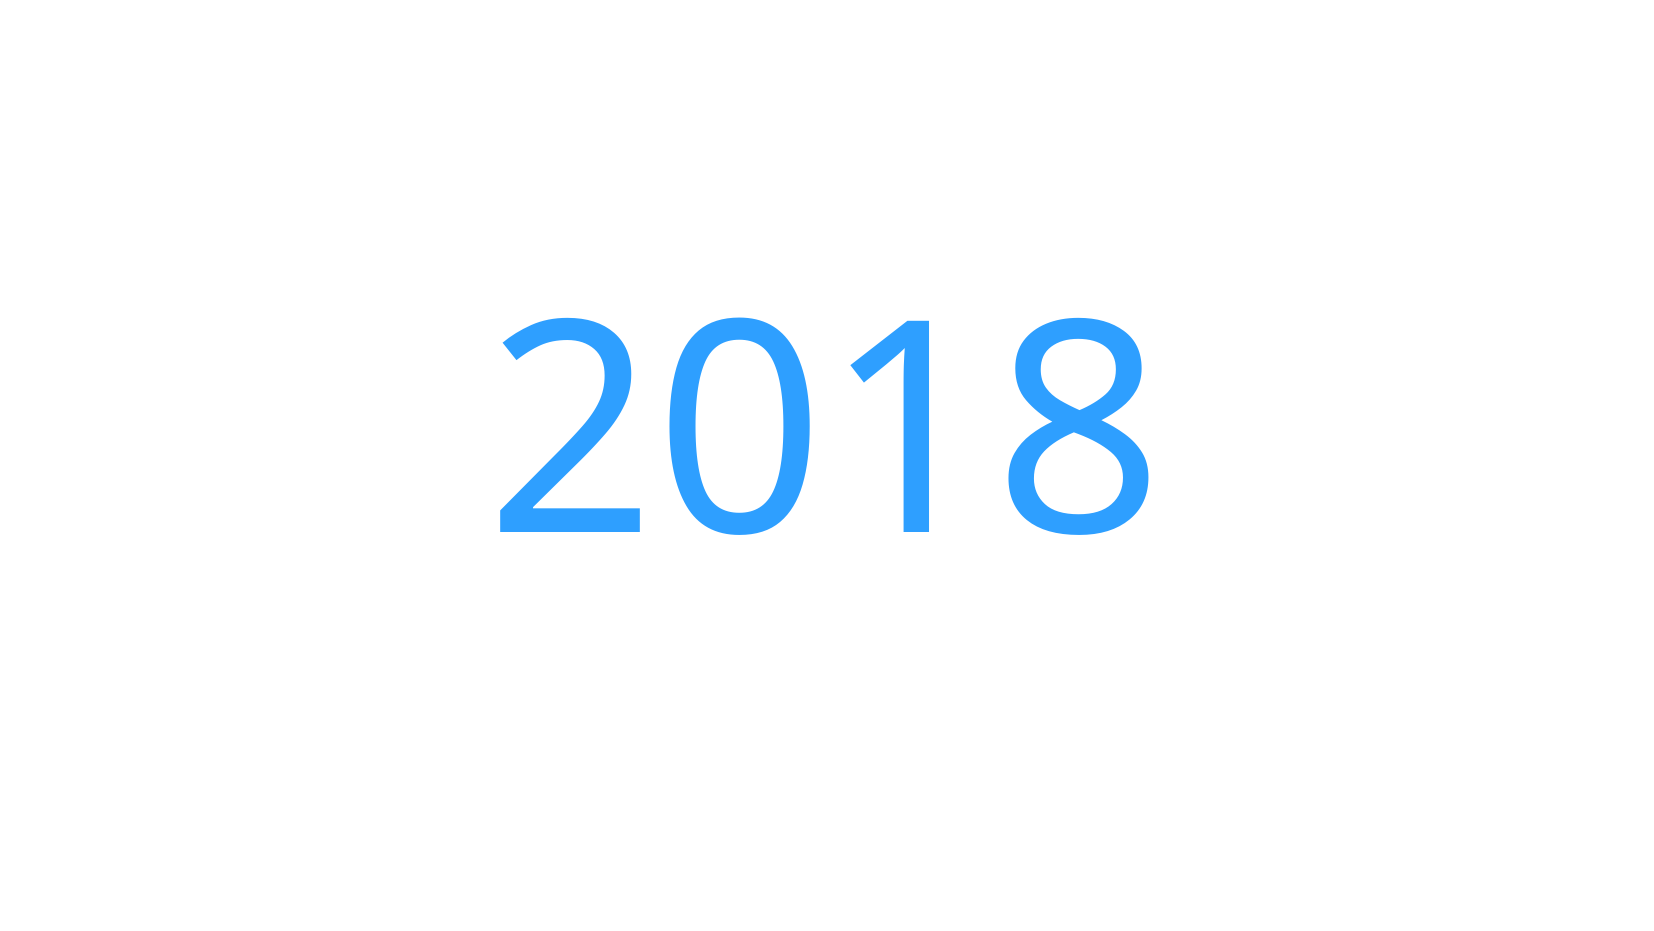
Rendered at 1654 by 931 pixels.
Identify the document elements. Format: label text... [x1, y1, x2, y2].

title 2018 [450, 255, 1201, 580]
